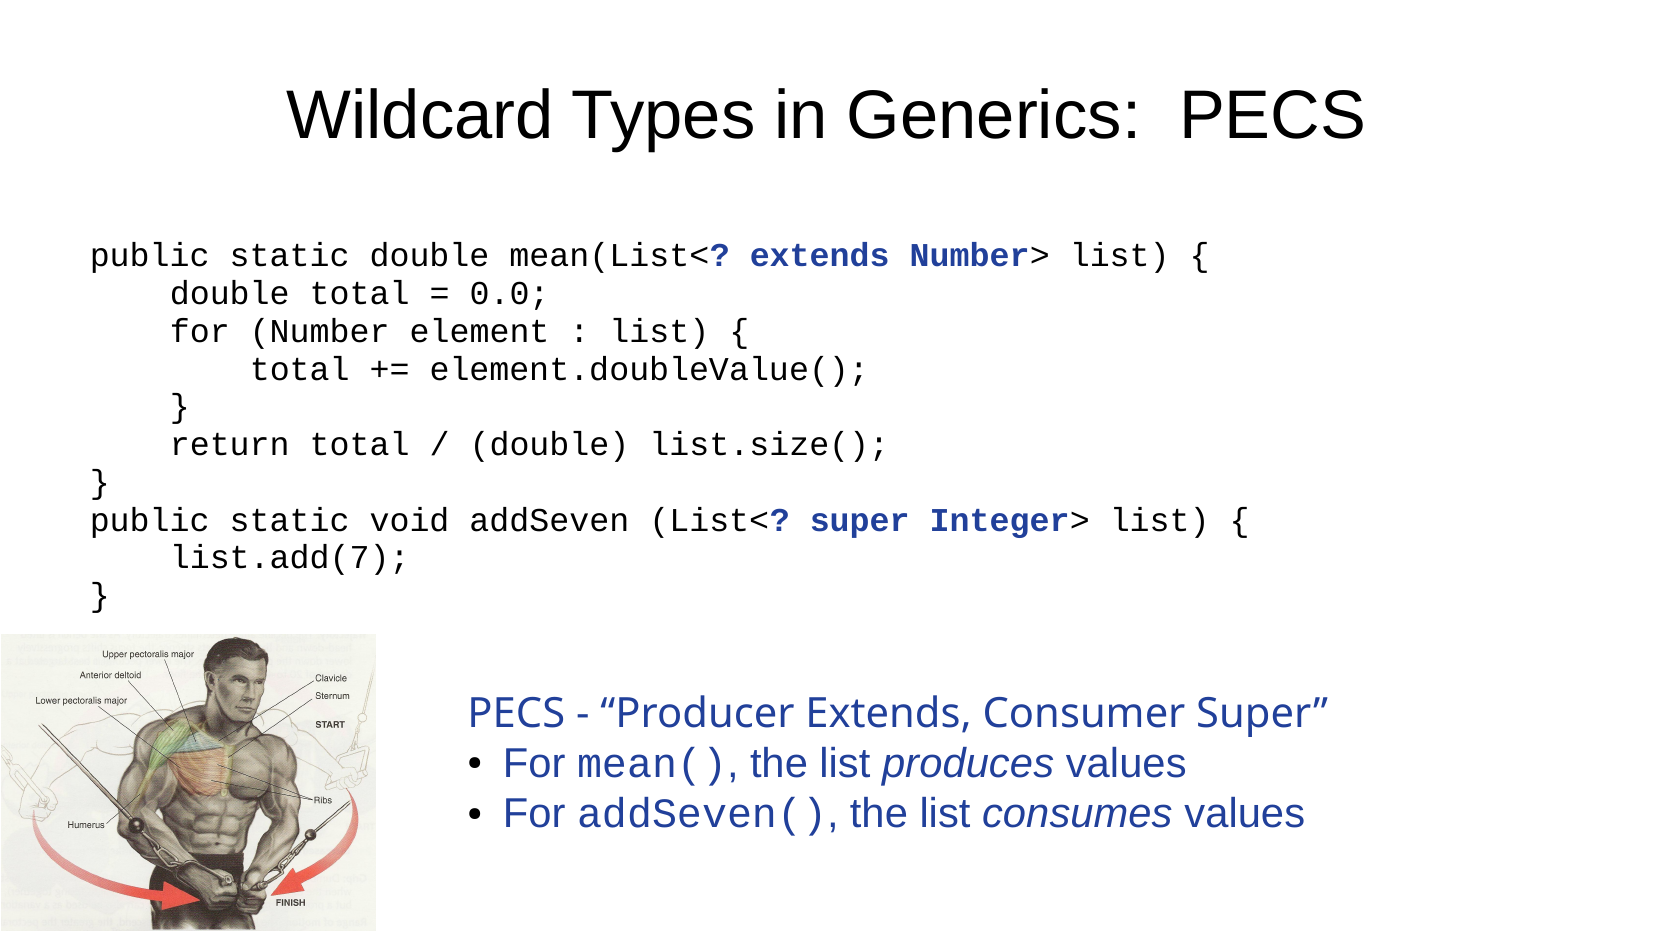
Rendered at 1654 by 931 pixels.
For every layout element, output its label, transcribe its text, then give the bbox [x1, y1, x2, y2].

text_box public static double mean(List<? extends Number> list) { double total = 0.0; for (Number element : list) { total += element.doubleValue(); } return total / (double) list.size(); } public static void addSeven (List<? super Integer> list) { list.add(7); } [75, 231, 1621, 781]
picture [1, 634, 376, 931]
title Wildcard Types in Generics: PECS [82, 37, 1571, 193]
text_box PECS - “Producer Extends, Consumer Super” For mean(), the list produces values For addSeven(), the list consumes values [452, 675, 1621, 916]
